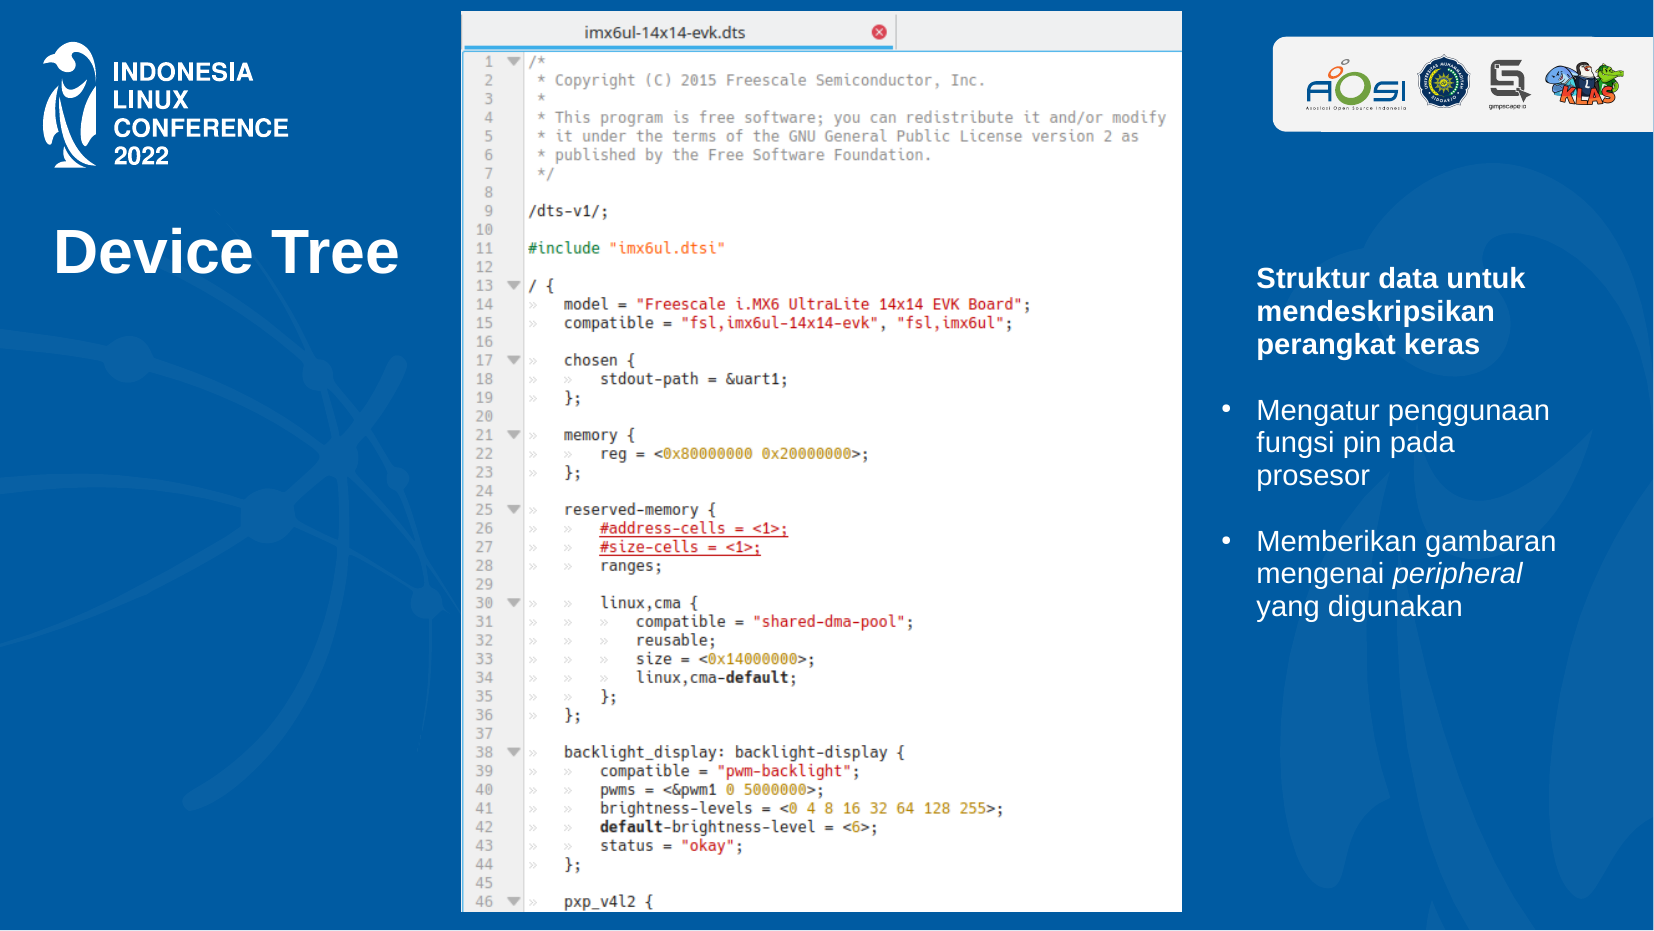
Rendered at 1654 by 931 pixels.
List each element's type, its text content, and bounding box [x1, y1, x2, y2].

picture [1545, 62, 1624, 105]
title Device Tree [53, 217, 451, 751]
text_box Struktur data untuk mendeskripsikan perangkat keras Mengatur penggunaan fungsi pin pada prosesor Memberikan gambaran mengenai peripheral yang digunakan [1220, 262, 1576, 713]
picture [461, 11, 1182, 912]
picture [1417, 54, 1471, 108]
